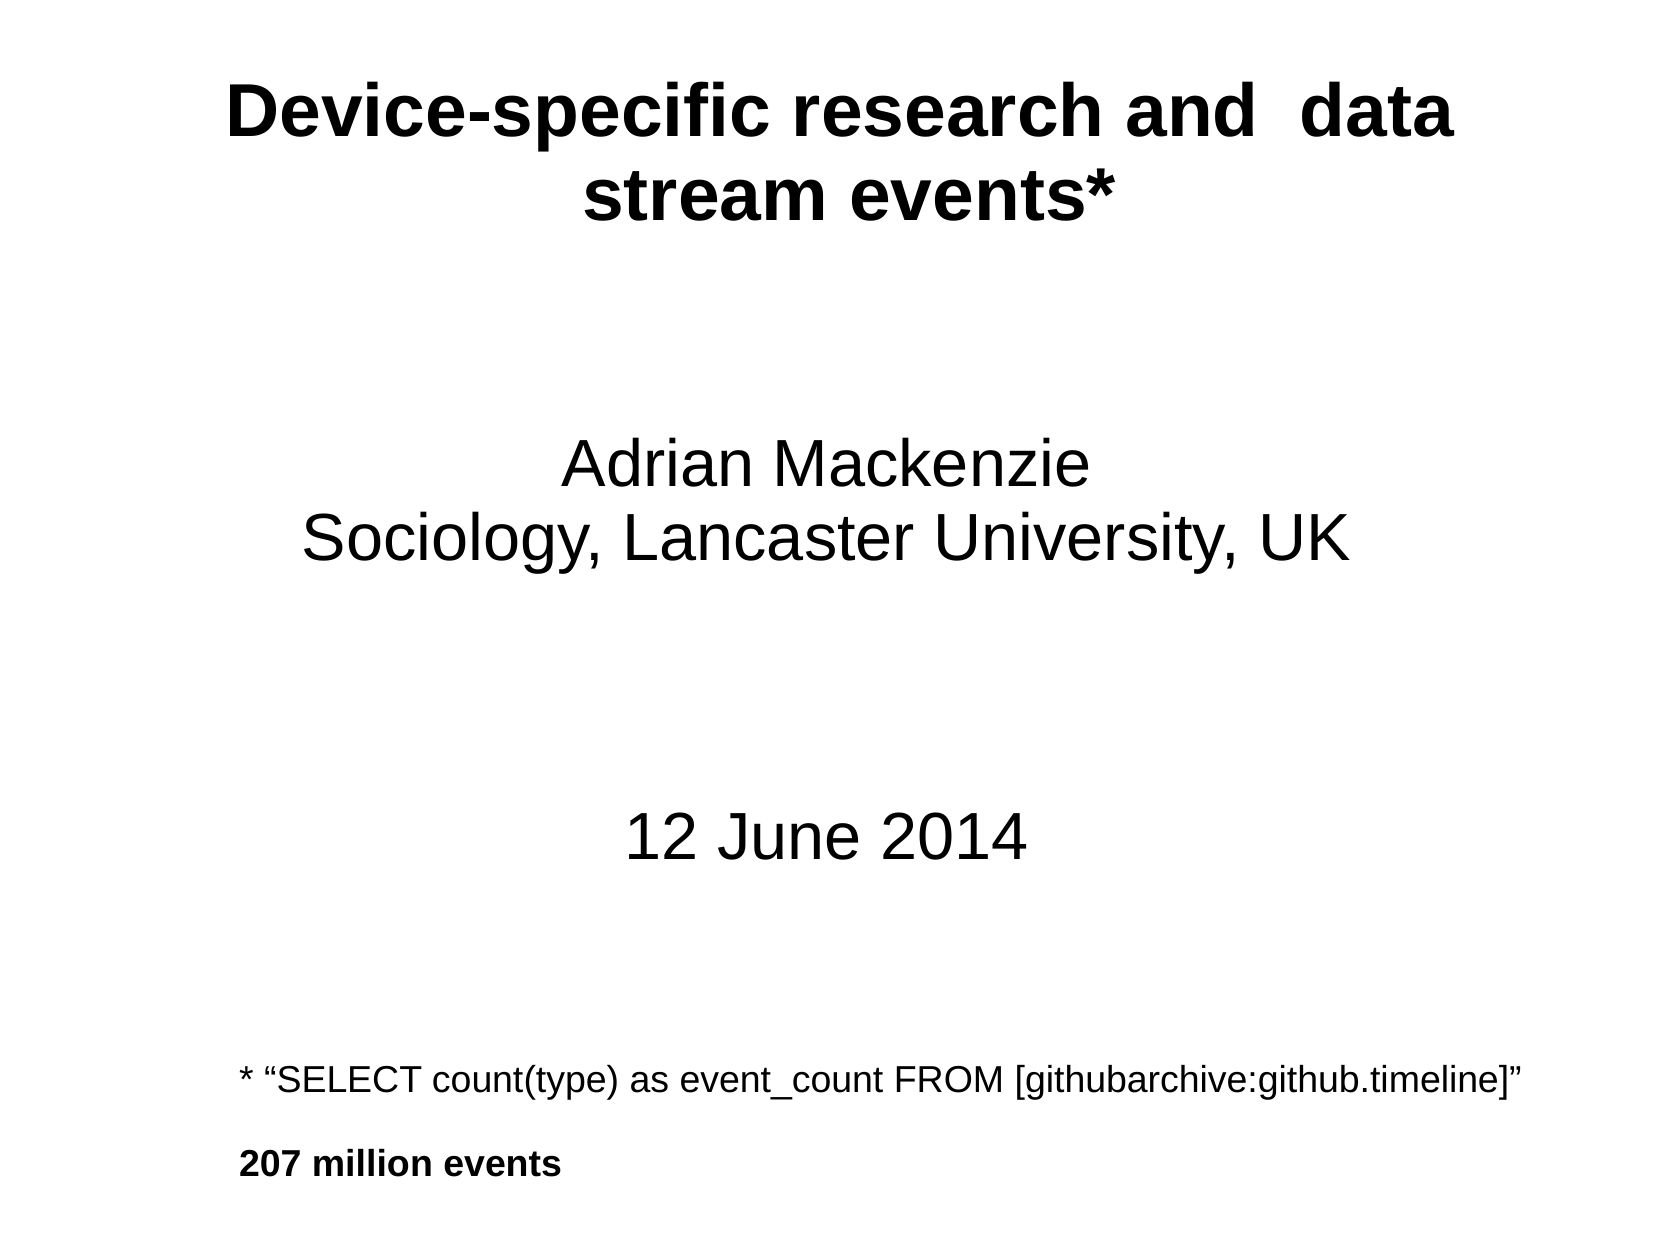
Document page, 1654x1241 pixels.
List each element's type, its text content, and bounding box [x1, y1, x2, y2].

text_box * “SELECT count(type) as event_count FROM [githubarchive:github.timeline]” 207 million events [224, 1051, 1538, 1192]
subtitle Adrian Mackenzie Sociology, Lancaster University, UK 12 June 2014 [82, 290, 1571, 1010]
title Device-specific research and data stream events* [82, 49, 1571, 257]
